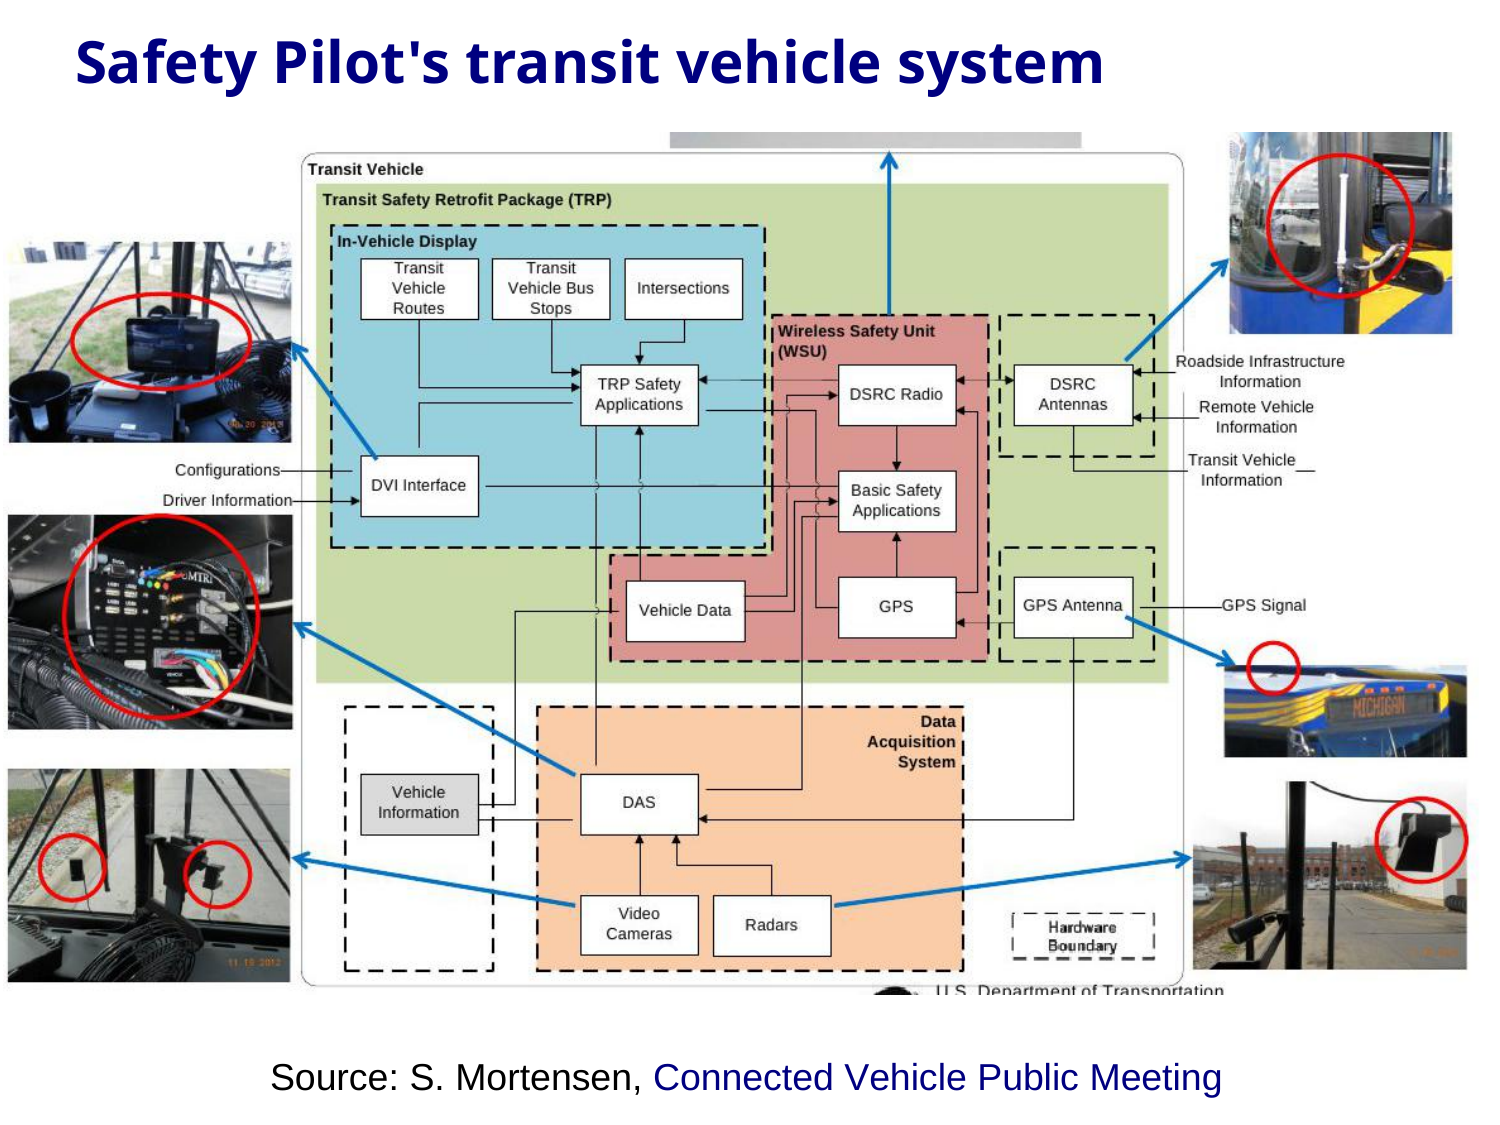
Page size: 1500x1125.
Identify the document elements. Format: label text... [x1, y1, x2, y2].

picture [3, 132, 1500, 995]
text_box Source: S. Mortensen, Connected Vehicle Public Meeting [255, 1050, 1245, 1107]
title Safety Pilot's transit vehicle system [0, 0, 1500, 113]
